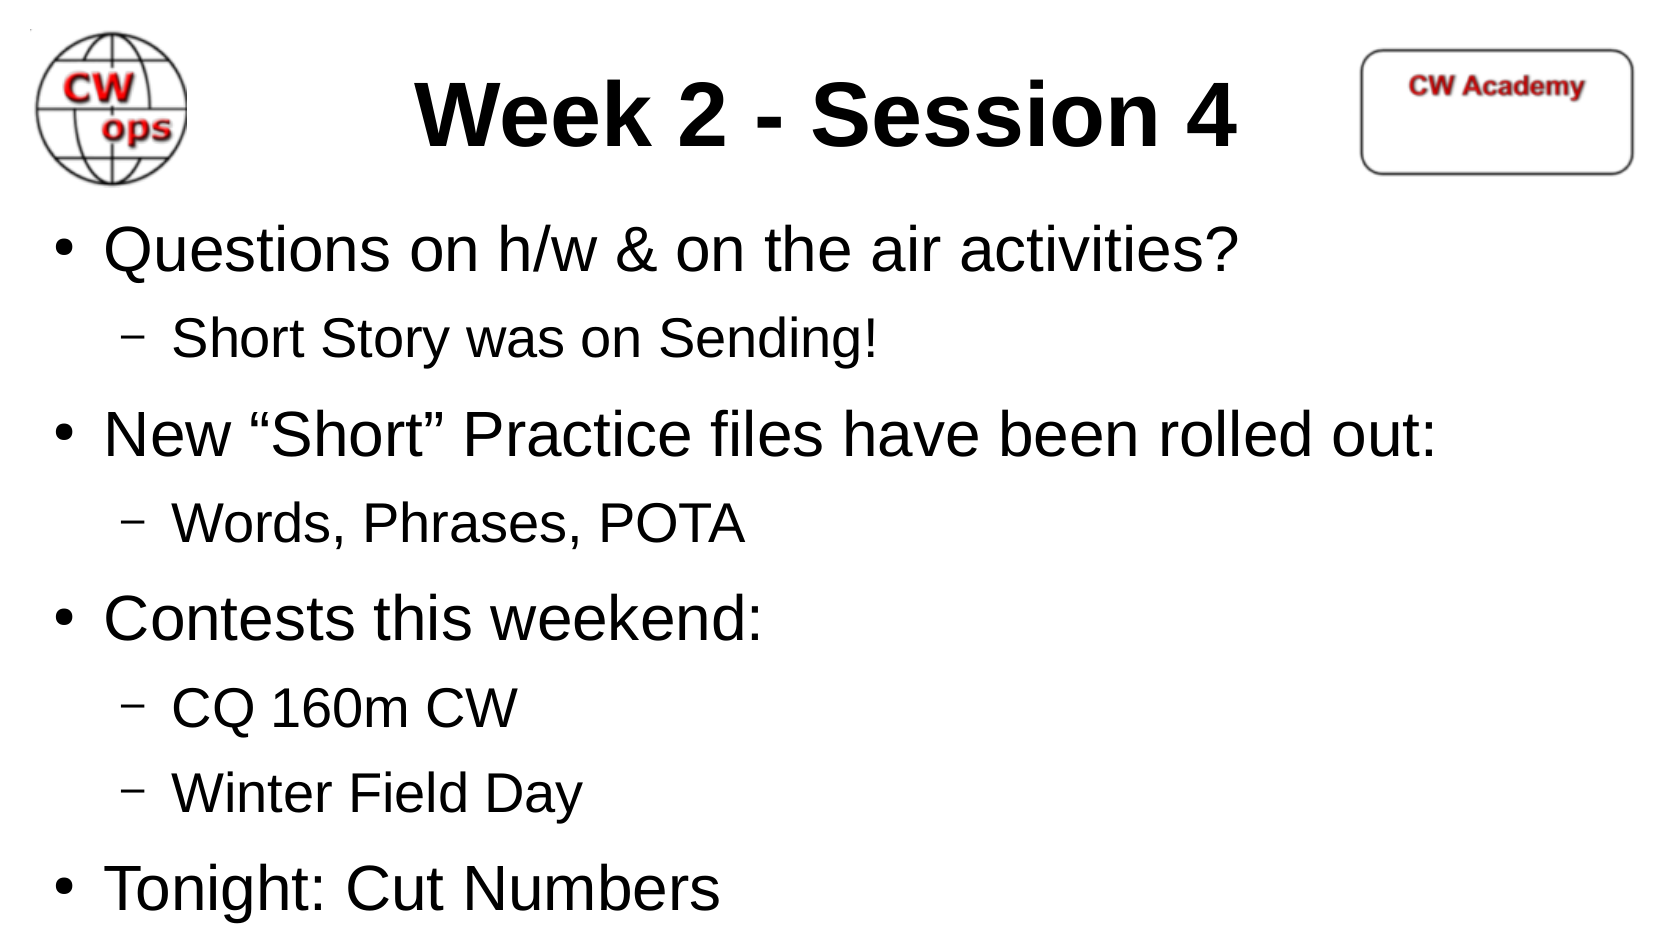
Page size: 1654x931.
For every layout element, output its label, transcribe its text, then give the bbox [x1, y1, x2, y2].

list Questions on h/w & on the air activities? Short Story was on Sending! New “Short” Practice files have been rolled out: Words, Phrases, POTA Contests this weekend: CQ 160m CW Winter Field Day Tonight: Cut Numbers [35, 213, 1641, 931]
title Week 2 - Session 4 [82, 37, 1571, 193]
picture [1571, 37, 1640, 186]
picture [30, 29, 187, 194]
